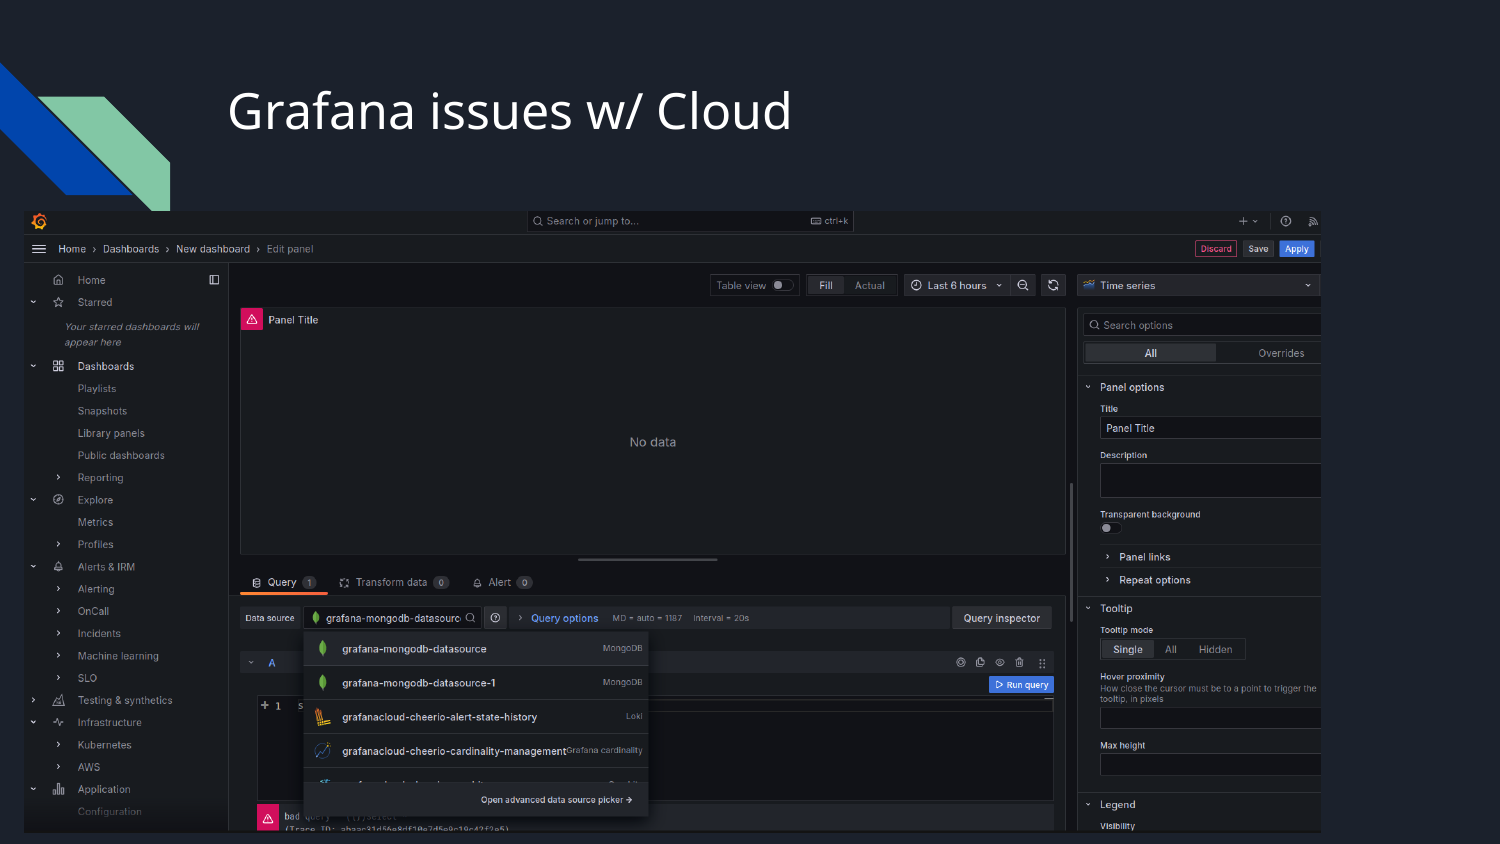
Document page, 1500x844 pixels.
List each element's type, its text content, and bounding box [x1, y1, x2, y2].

title Grafana issues w/ Cloud [212, 64, 1368, 215]
picture [24, 211, 1321, 833]
